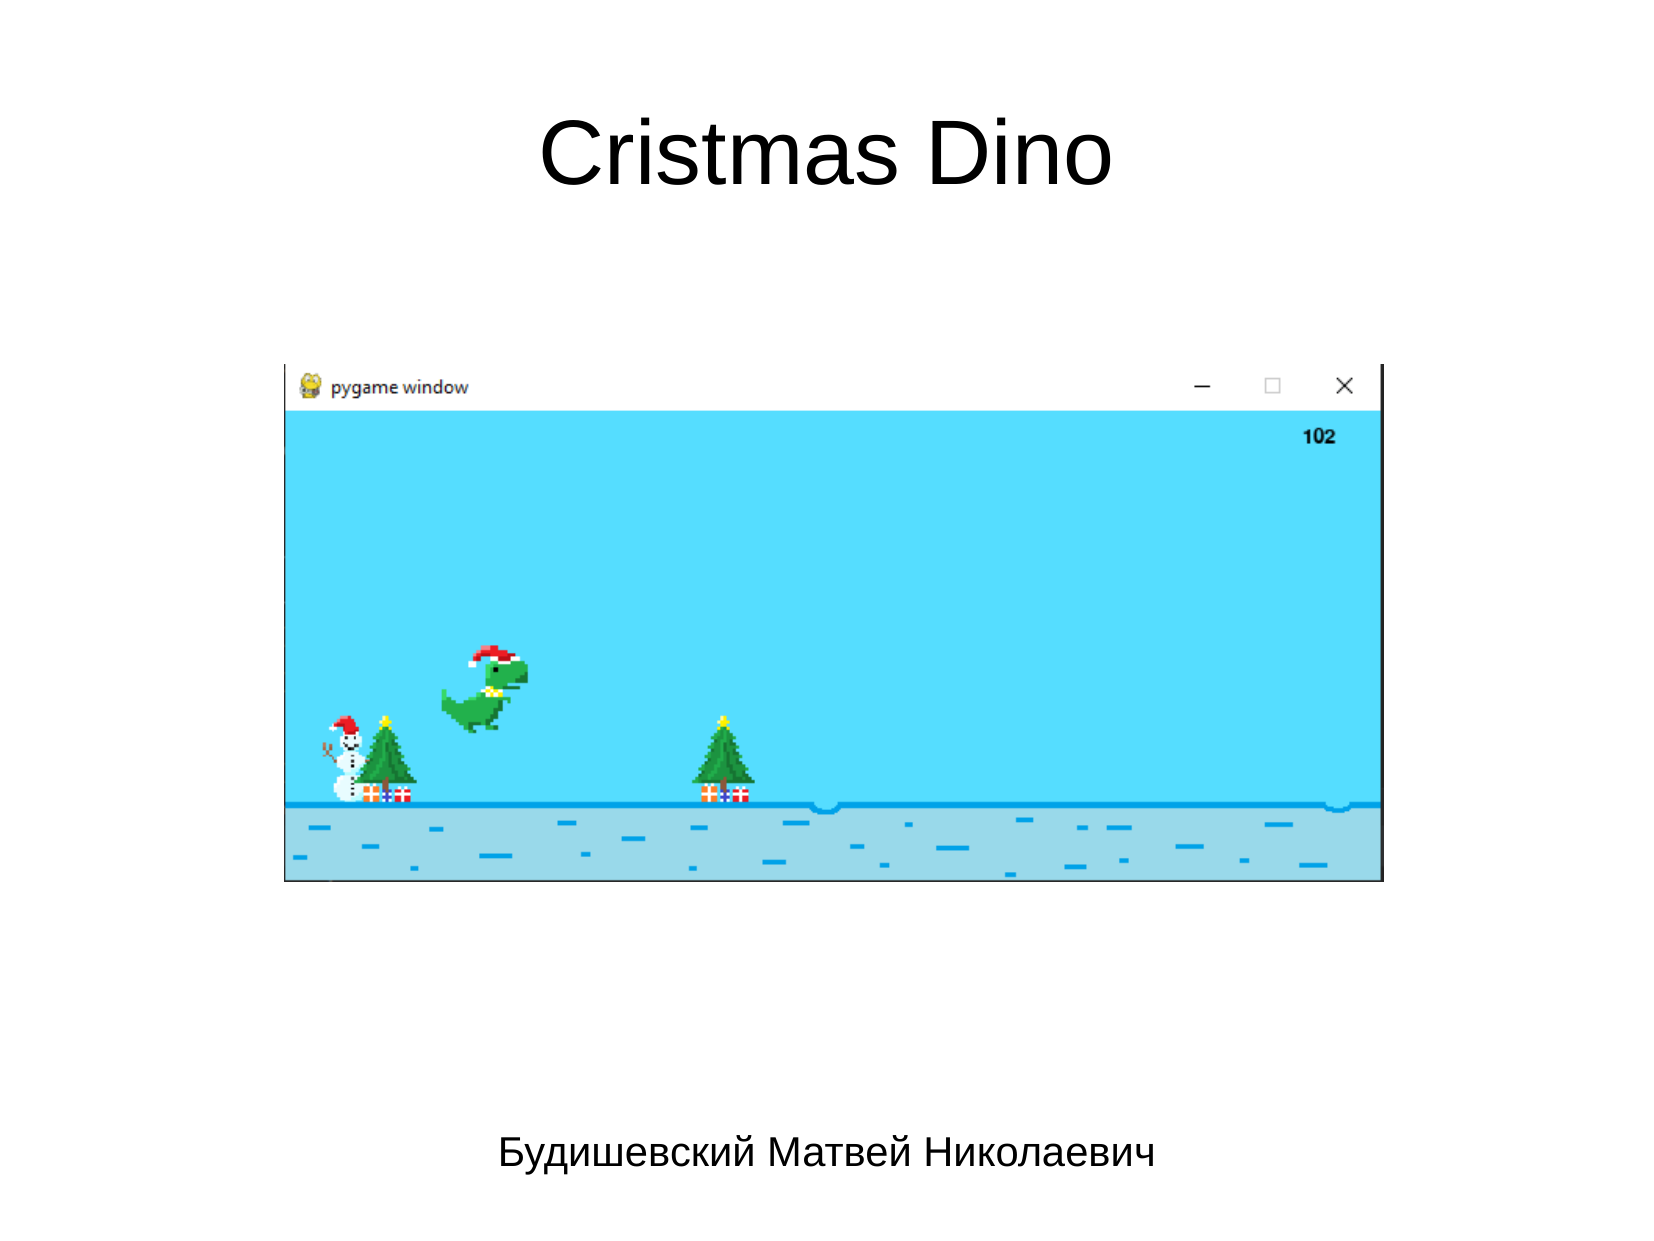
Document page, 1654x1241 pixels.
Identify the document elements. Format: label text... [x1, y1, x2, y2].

text_box Будишевский Матвей Николаевич [483, 1121, 1171, 1184]
title Cristmas Dino [82, 49, 1571, 257]
picture [284, 364, 1384, 882]
